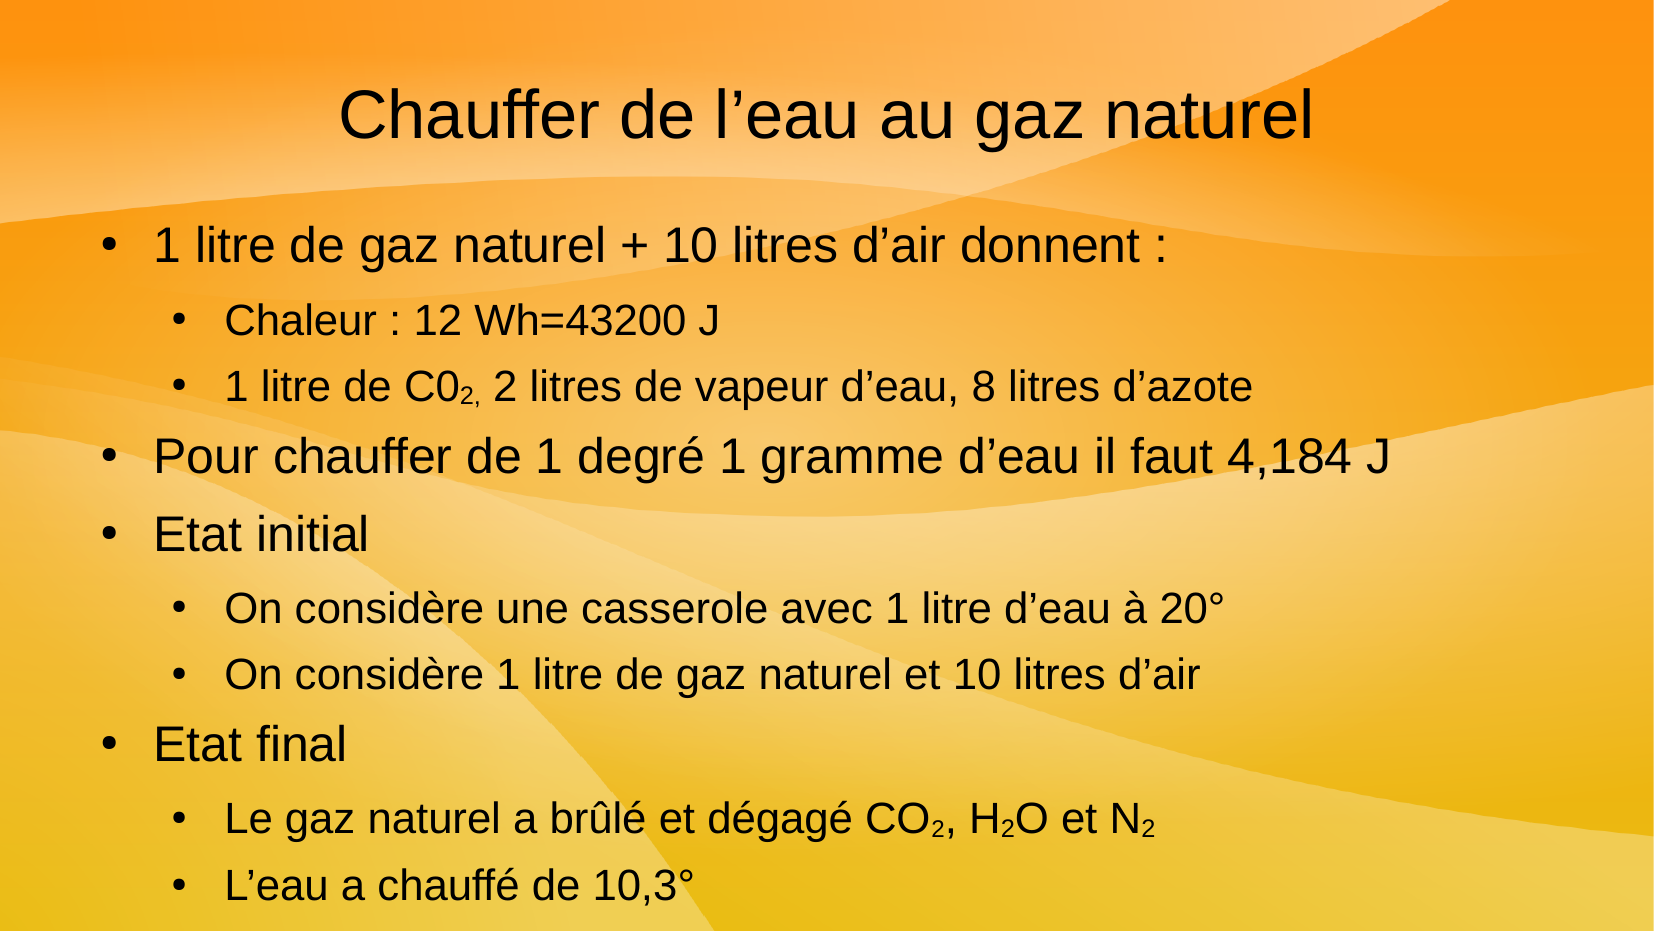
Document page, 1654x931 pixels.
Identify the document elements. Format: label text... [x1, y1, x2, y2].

list 1 litre de gaz naturel + 10 litres d’air donnent : Chaleur : 12 Wh=43200 J 1 litre de C02, 2 litres de vapeur d’eau, 8 litres d’azote Pour chauffer de 1 degré 1 gramme d’eau il faut 4,184 J Etat initial On considère une casserole avec 1 litre d’eau à 20° On considère 1 litre de gaz naturel et 10 litres d’air Etat final Le gaz naturel a brûlé et dégagé CO2, H2O et N2 L’eau a chauffé de 10,3° [82, 217, 1571, 916]
picture [0, 0, 1654, 931]
title Chauffer de l’eau au gaz naturel [82, 37, 1571, 193]
